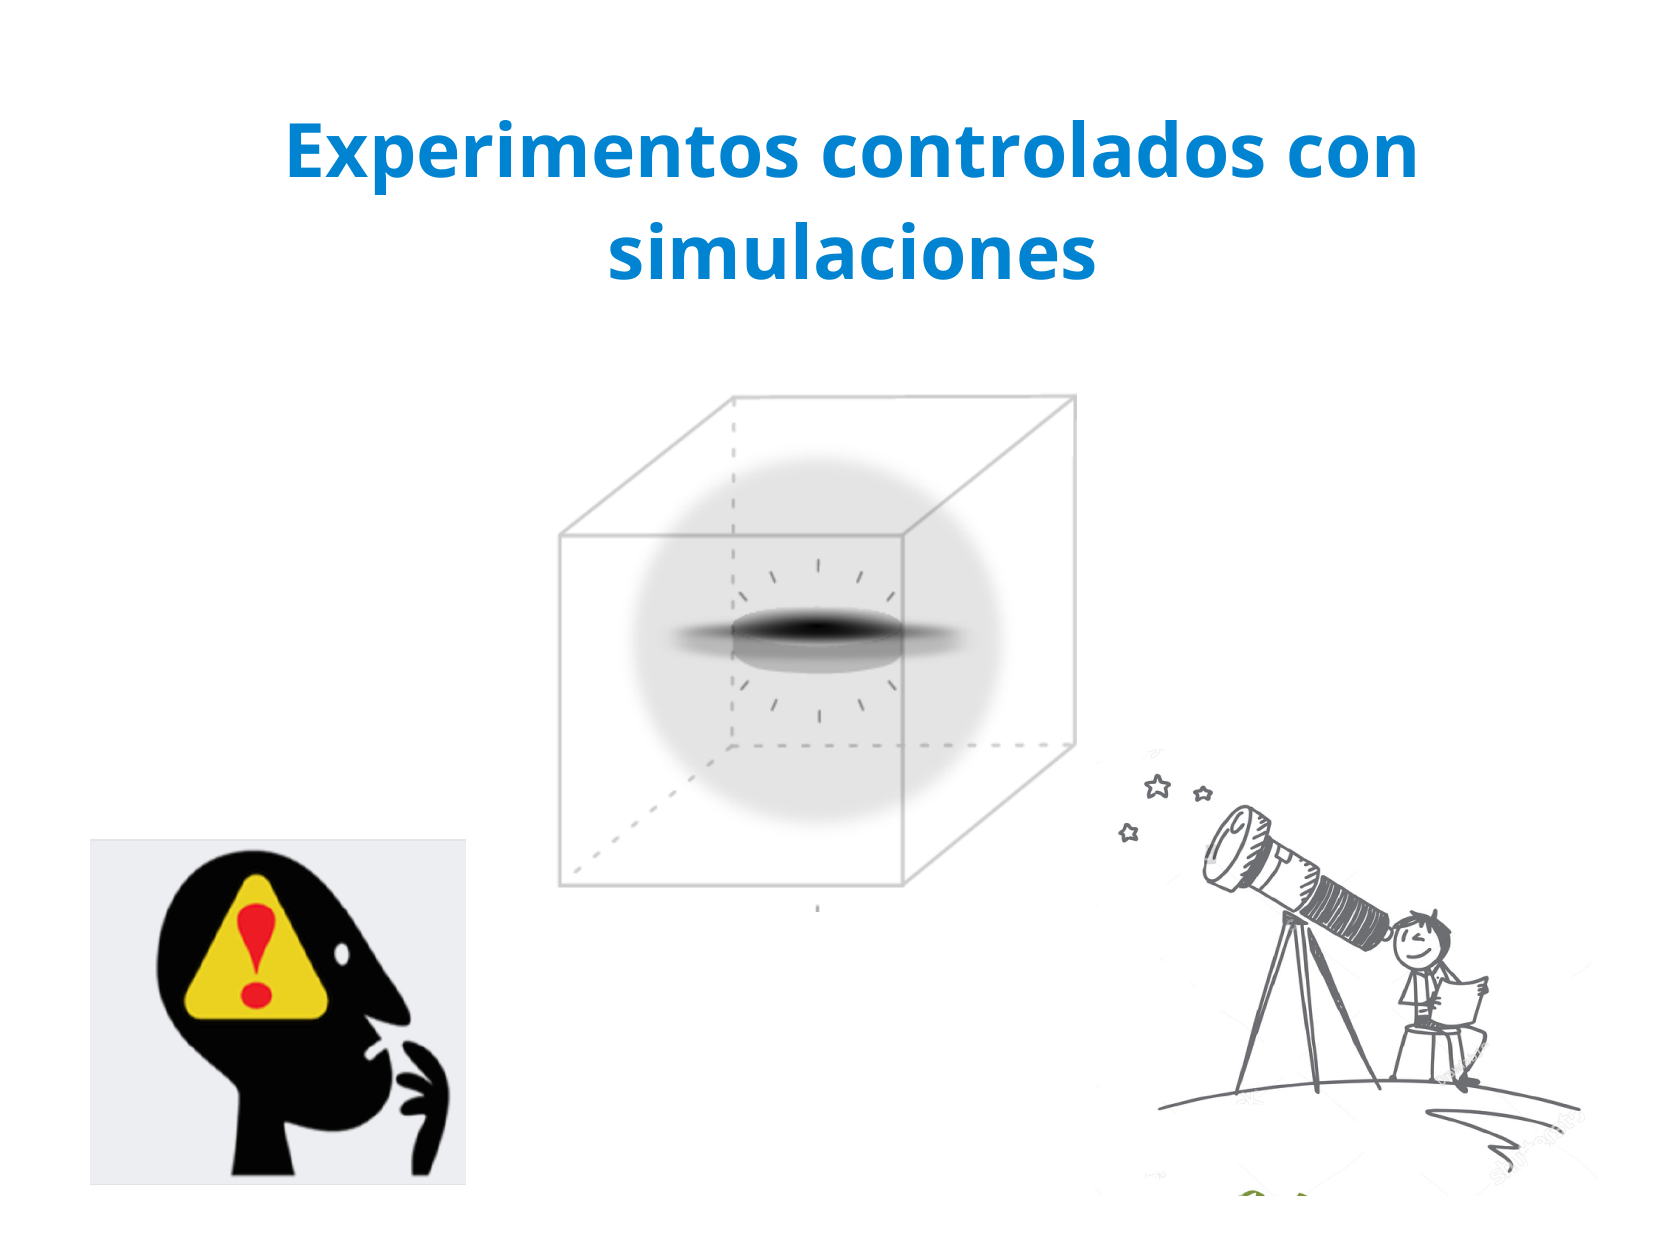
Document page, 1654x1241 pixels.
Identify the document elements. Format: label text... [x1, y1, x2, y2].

title Experimentos controlados con simulaciones [187, 96, 1519, 304]
picture [0, 0, 1654, 1241]
